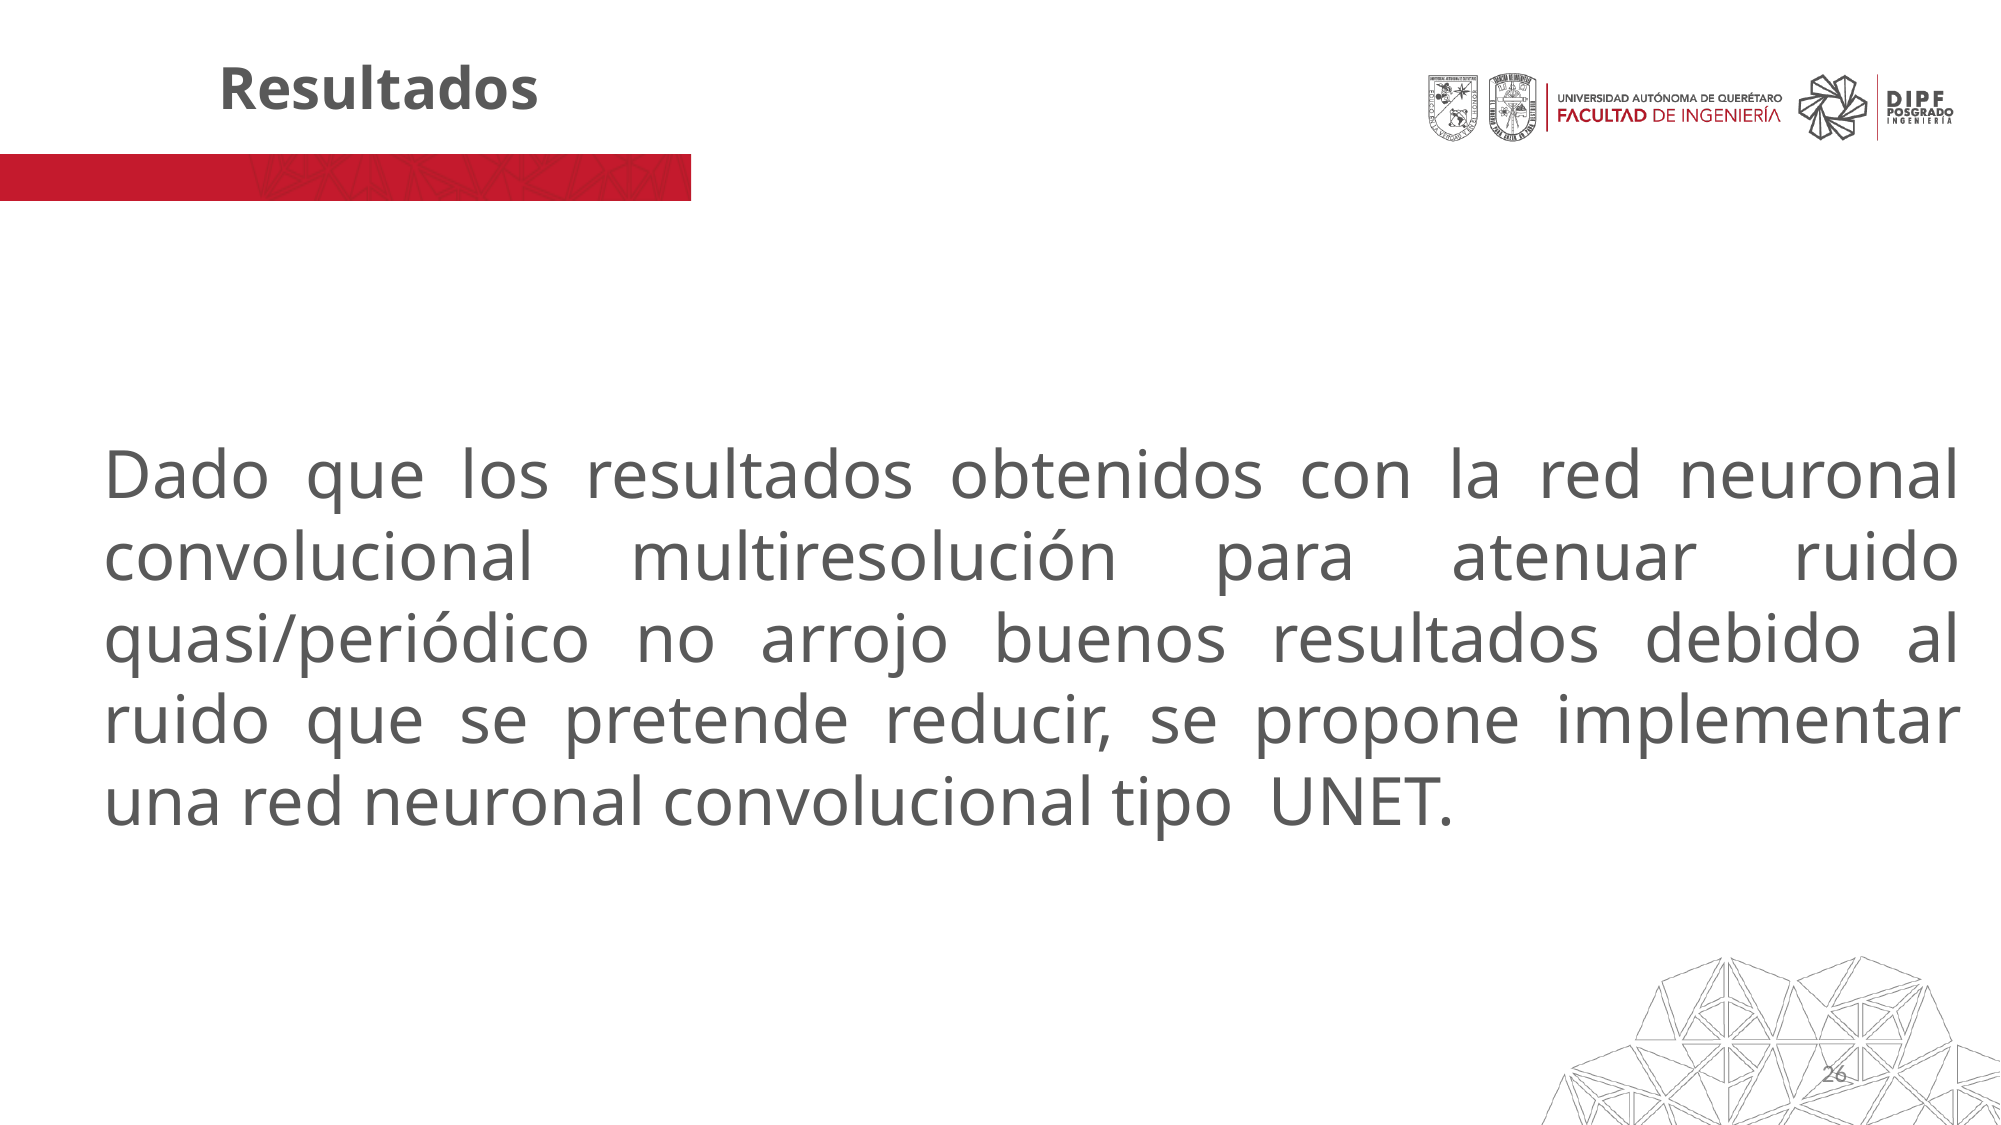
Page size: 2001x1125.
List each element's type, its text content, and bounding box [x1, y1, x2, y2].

text_box Resultados [66, 14, 692, 154]
picture [1521, 945, 2000, 1125]
picture [0, 154, 692, 201]
text_box Dado que los resultados obtenidos con la red neuronal convolucional multiresolución para atenuar ruido quasi/periódico no arrojo buenos resultados debido al ruido que se pretende reducir, se propone implementar una red neuronal convolucional tipo UNET. [88, 426, 1979, 742]
picture [1422, 66, 1959, 160]
